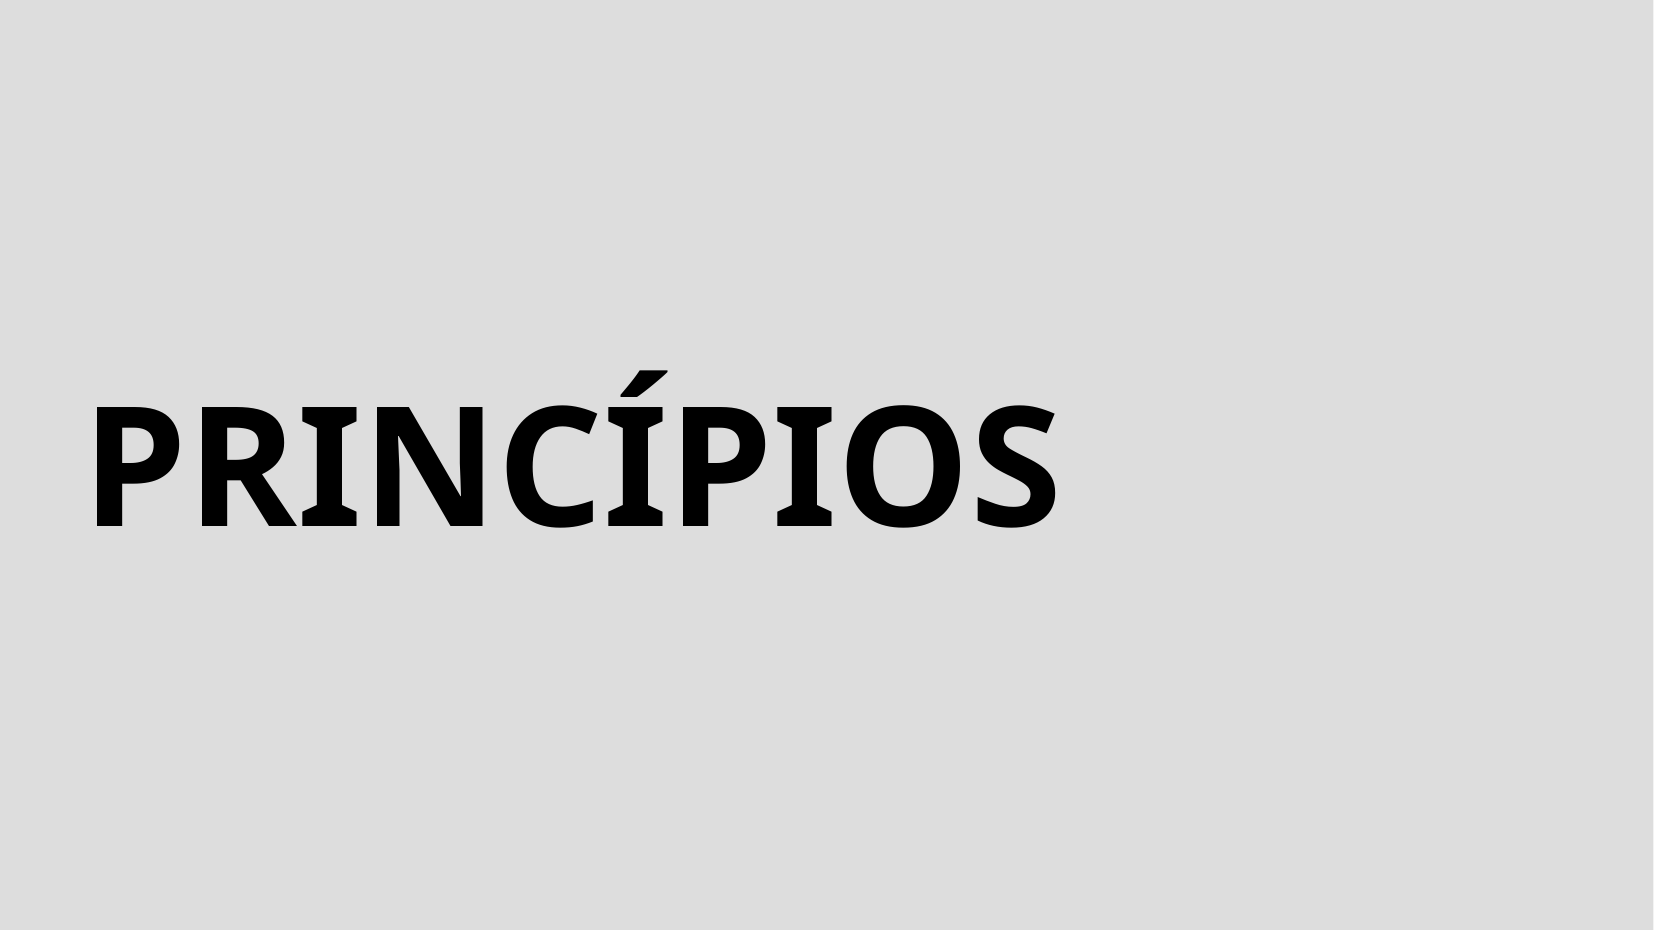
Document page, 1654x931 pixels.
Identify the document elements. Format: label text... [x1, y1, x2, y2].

subtitle PRINCÍPIOS [82, 37, 1571, 886]
